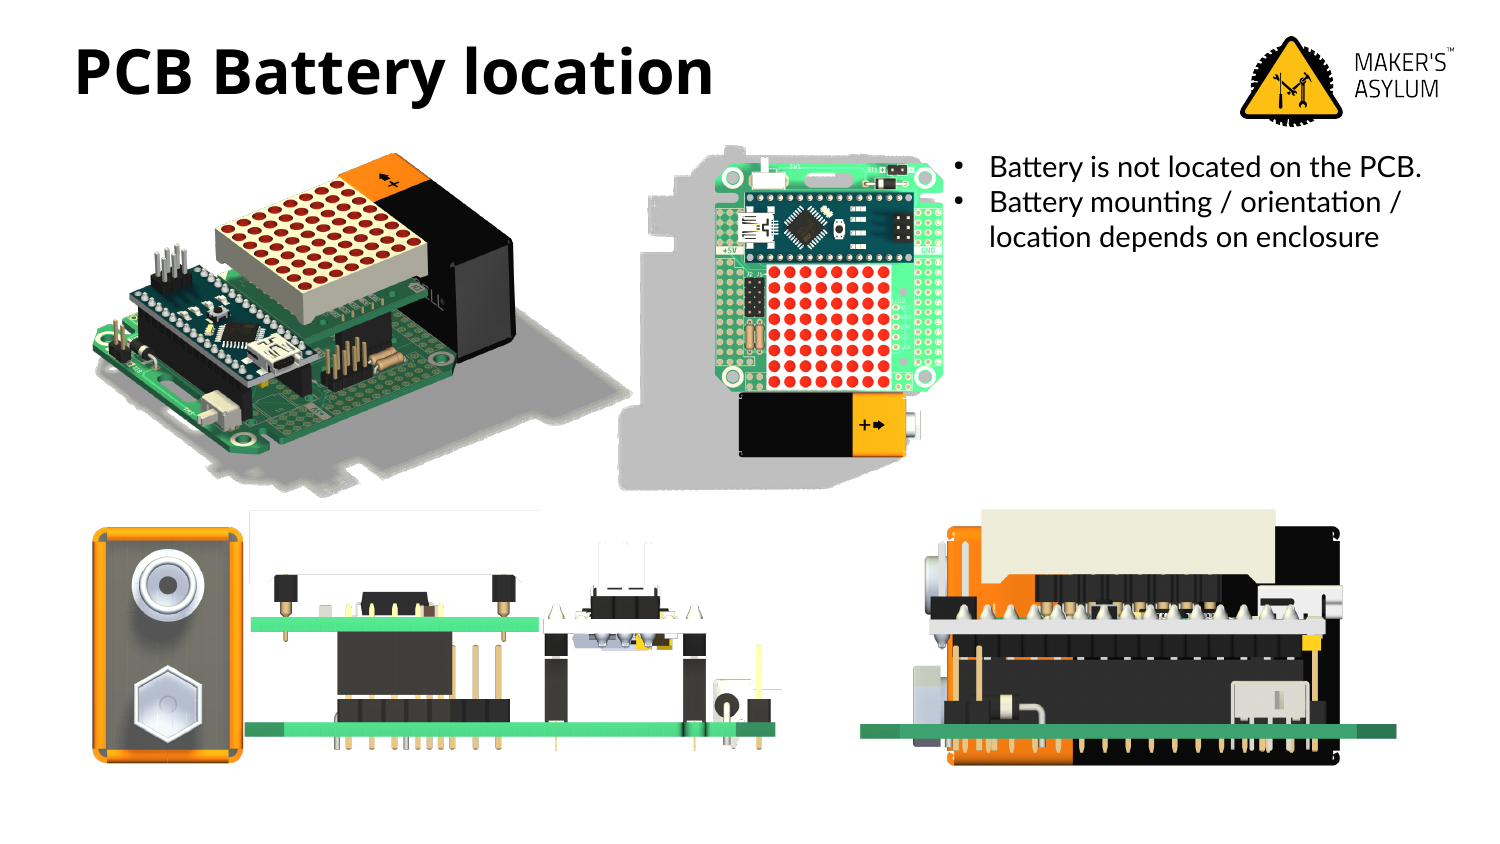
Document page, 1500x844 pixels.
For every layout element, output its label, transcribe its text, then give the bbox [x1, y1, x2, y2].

picture [1240, 36, 1454, 128]
text_box Battery is not located on the PCB. Battery mounting / orientation / location depends on enclosure [947, 141, 1447, 262]
picture [88, 141, 947, 768]
text_box PCB Battery location [58, 11, 822, 127]
picture [856, 501, 1399, 768]
